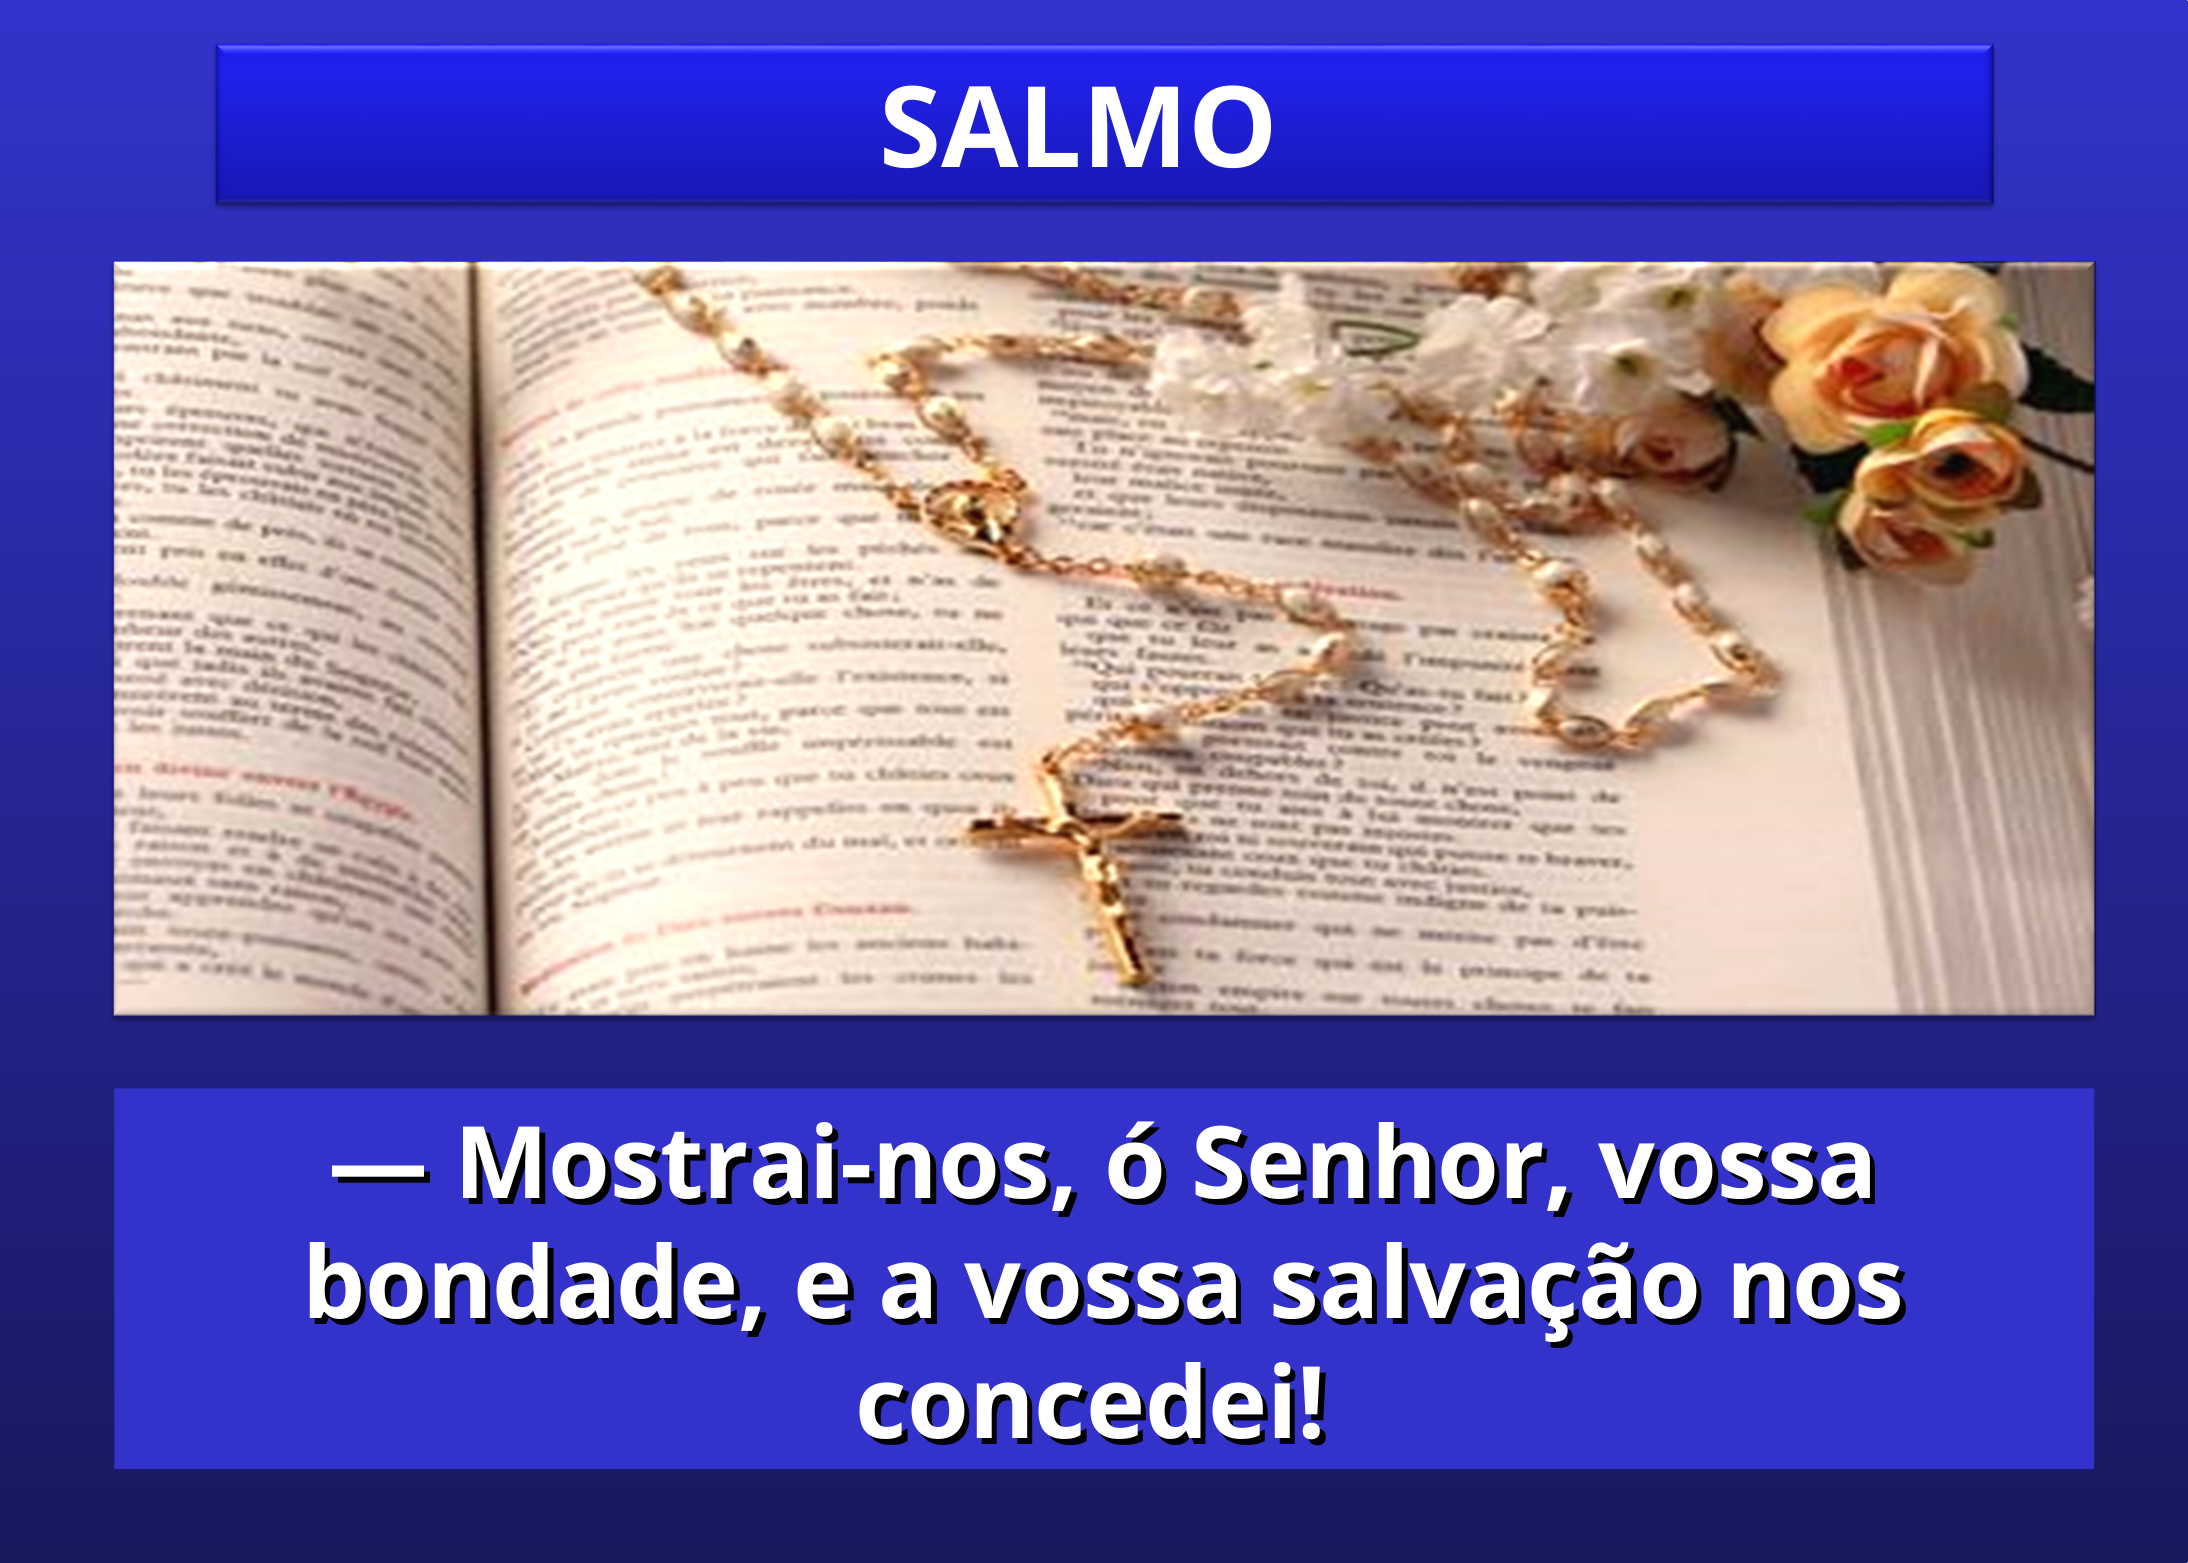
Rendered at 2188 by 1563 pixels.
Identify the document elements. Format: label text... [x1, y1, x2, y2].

text_box — Mostrai-nos, ó Senhor, vossa bondade, e a vossa salvação nos concedei! [114, 1088, 2095, 1469]
picture [104, 16, 2104, 1029]
text_box SALMO [216, 44, 1993, 201]
